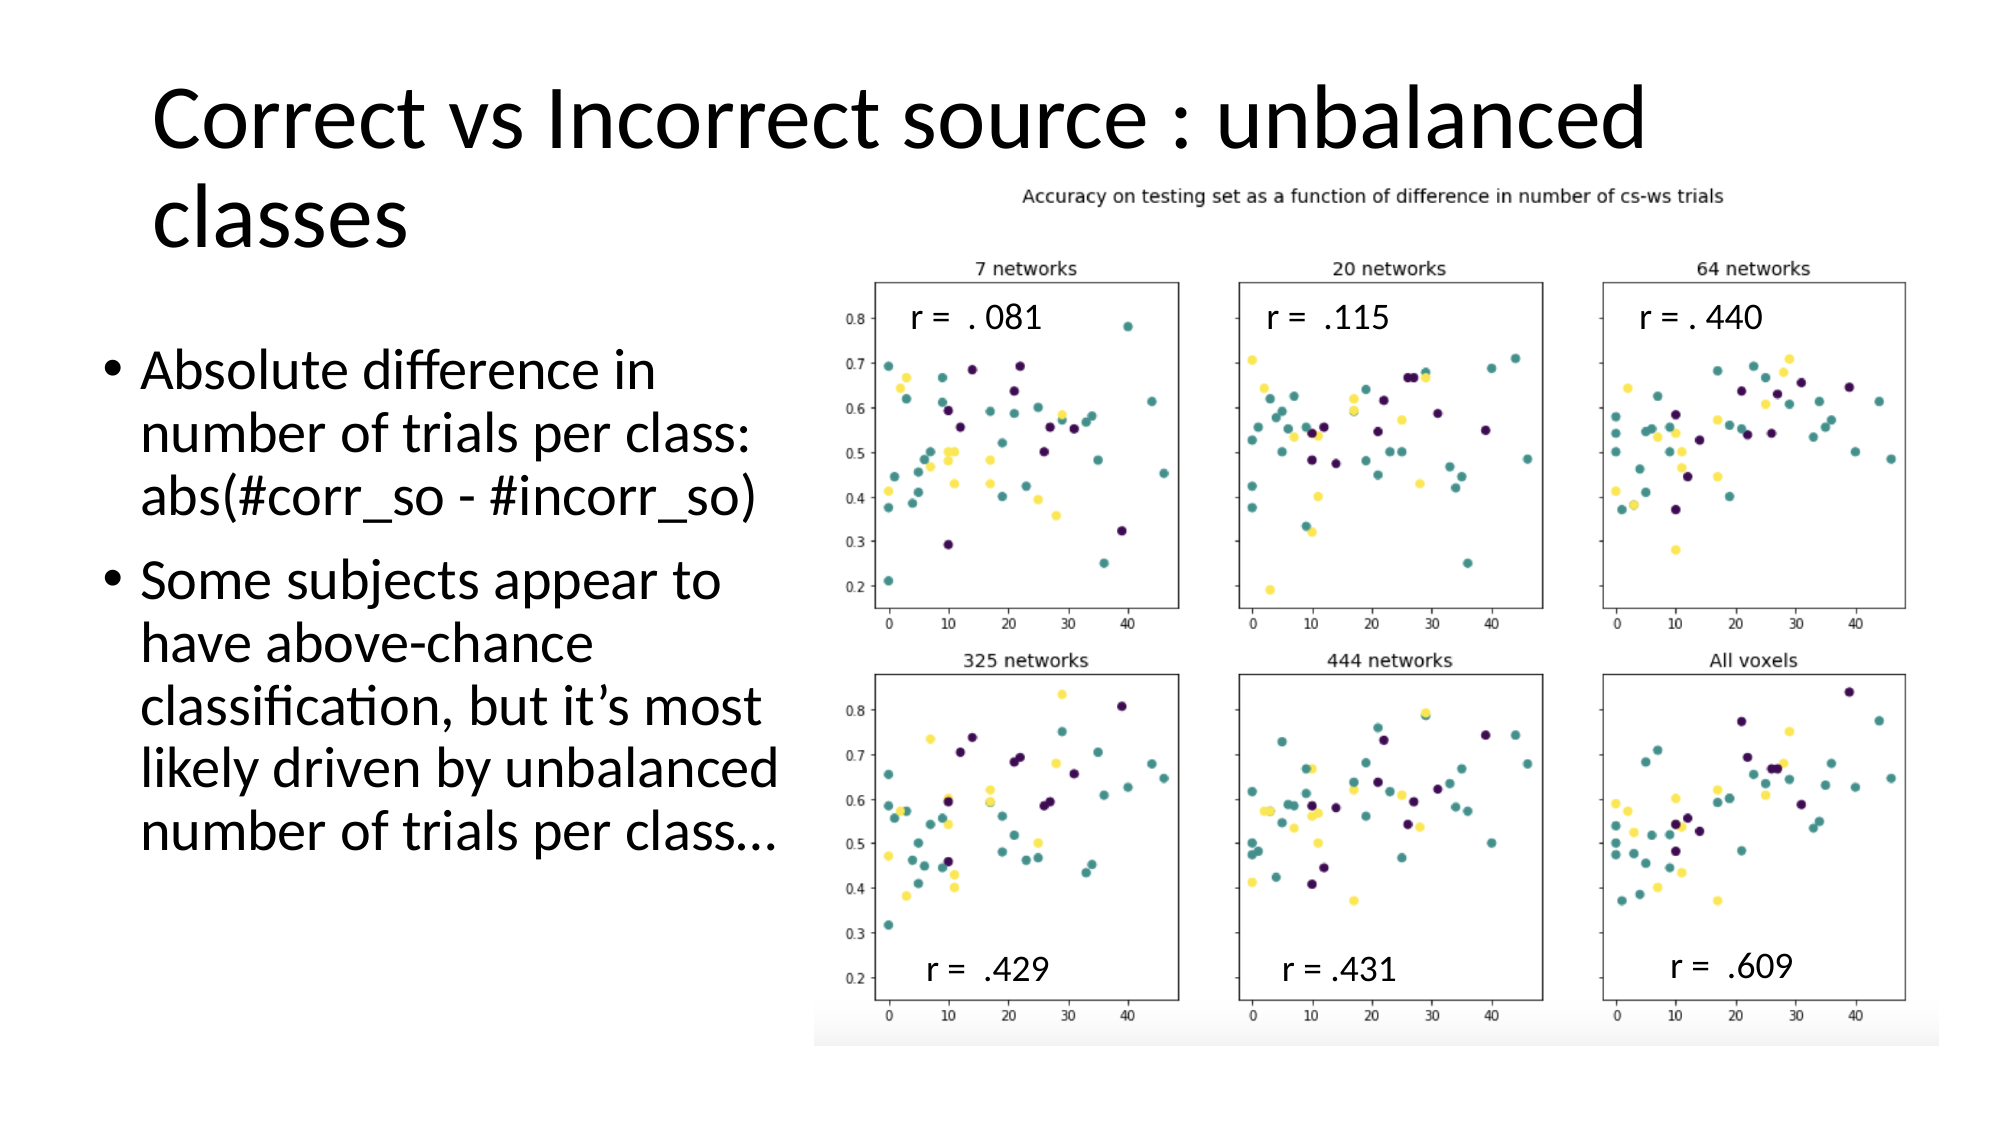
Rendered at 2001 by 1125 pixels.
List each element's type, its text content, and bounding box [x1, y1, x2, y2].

text_box r = . 081 [895, 284, 1101, 345]
text_box r = .429 [910, 936, 1117, 997]
picture [814, 176, 1939, 1046]
text_box r = .609 [1654, 933, 1861, 994]
text_box r = . 440 [1624, 284, 1830, 345]
text_box Absolute difference in number of trials per class: abs(#corr_so - #incorr_so) Some subjects appear to have above-chance classification, but it’s most likely driven by unbalanced number of trials per class… [87, 332, 817, 1047]
text_box r = .431 [1266, 936, 1472, 997]
title Correct vs Incorrect source : unbalanced classes [137, 59, 1863, 278]
text_box r = .115 [1251, 284, 1457, 345]
